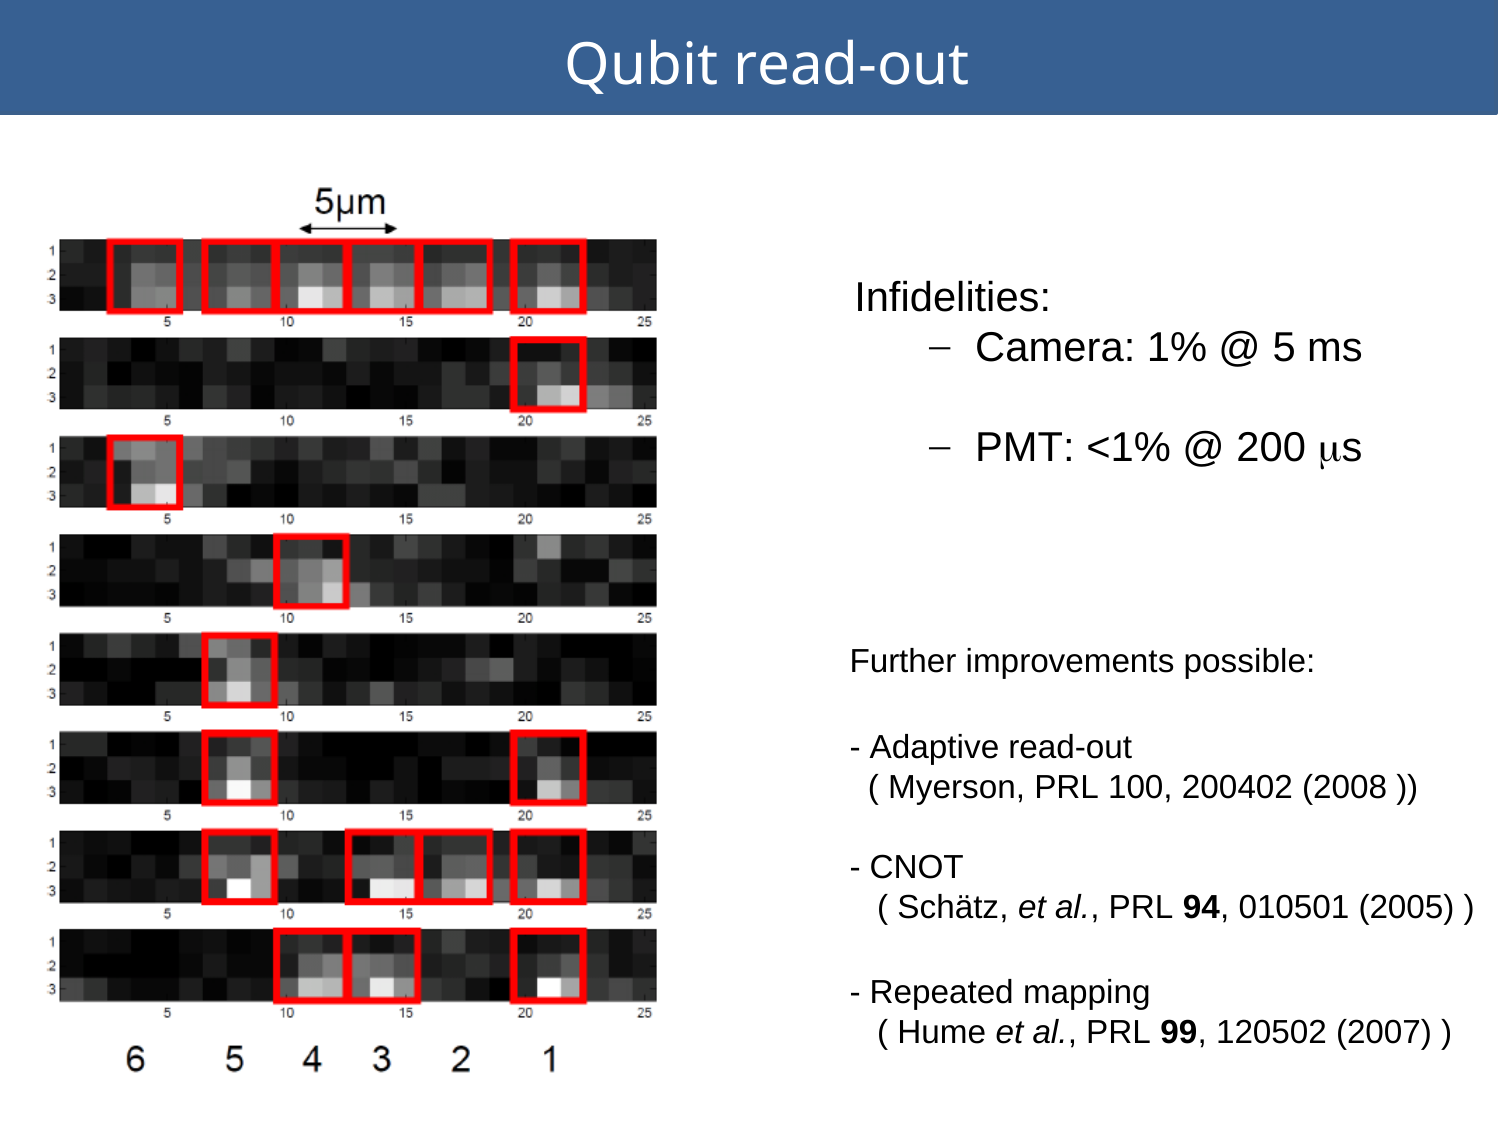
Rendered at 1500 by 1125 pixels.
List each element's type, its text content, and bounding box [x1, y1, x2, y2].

picture [40, 172, 692, 1088]
text_box Qubit read-out [548, 18, 986, 104]
text_box Further improvements possible: - Adaptive read-out ( Myerson, PRL 100, 200402 (2008 )) - CNOT ( Schätz, et al., PRL 94, 010501 (2005) ) - Repeated mapping ( Hume et al., PRL 99, 120502 (2007) ) [834, 632, 1500, 1067]
text_box Infidelities: Camera: 1% @ 5 ms PMT: <1% @ 200 ms [839, 262, 1431, 528]
